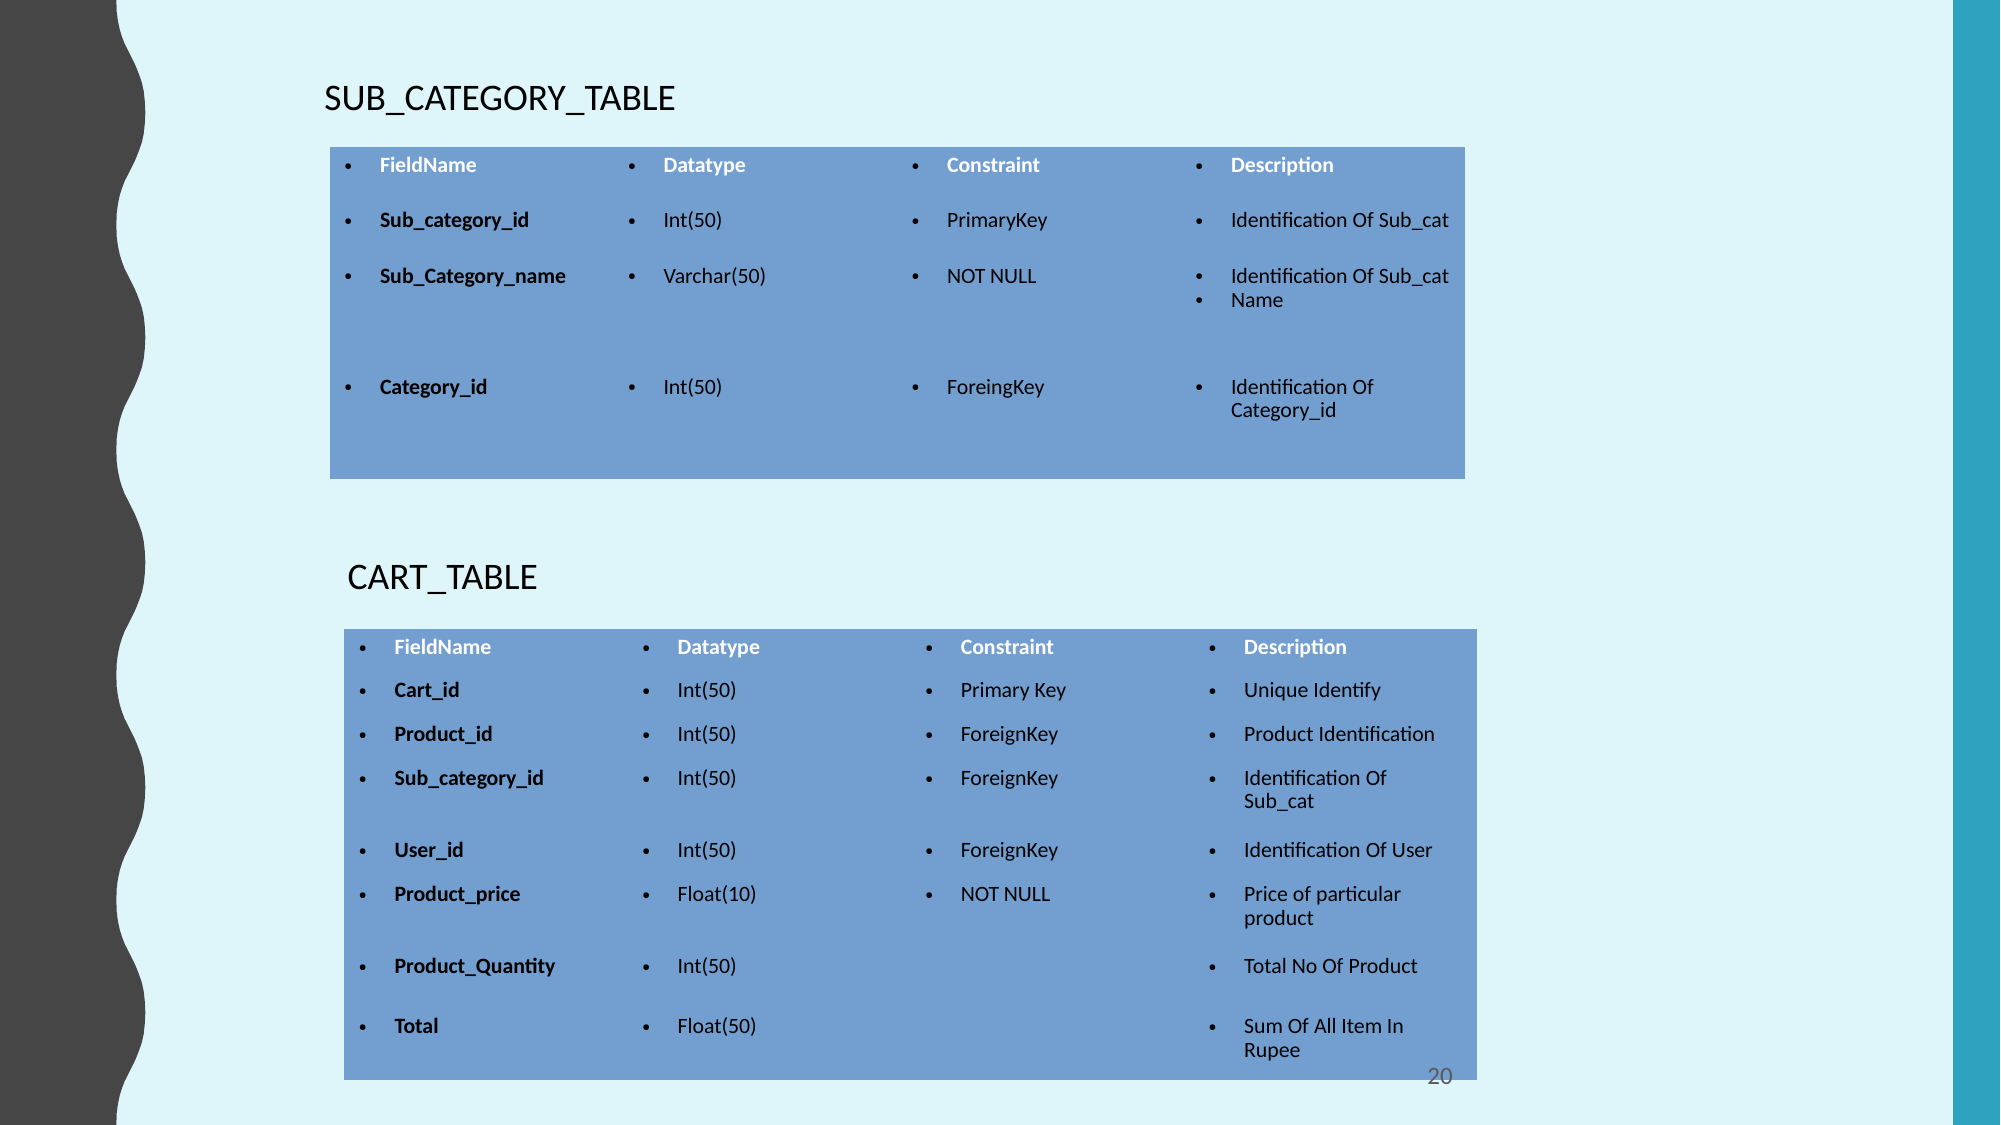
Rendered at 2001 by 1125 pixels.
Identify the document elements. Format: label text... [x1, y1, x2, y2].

table_cell ForeignKey [911, 716, 1194, 759]
table_cell Total No Of Product [1194, 948, 1477, 1008]
table_header Constraint [911, 629, 1194, 672]
table_header FieldName [330, 147, 613, 202]
table_cell Product_Quantity [344, 948, 627, 1008]
table_cell ForeignKey [911, 832, 1194, 876]
table_cell Sub_category_id [330, 202, 613, 257]
table_header Description [1194, 629, 1477, 672]
table_cell Int(50) [613, 368, 897, 479]
table_cell Identification Of Sub_cat [1181, 202, 1465, 257]
table_cell [911, 948, 1194, 1008]
table_cell NOT NULL [911, 876, 1194, 948]
table_cell Int(50) [613, 202, 897, 257]
table_cell Int(50) [627, 759, 911, 832]
table_cell Float(10) [627, 876, 911, 948]
table_header Description [1181, 147, 1465, 202]
table_cell Price of particular product [1194, 876, 1477, 948]
table_cell Product_price [344, 876, 627, 948]
table_cell Total [344, 1008, 627, 1080]
table_cell Int(50) [627, 716, 911, 759]
text_box 20 [1412, 1045, 1876, 1103]
table_cell Cart_id [344, 672, 627, 716]
table_cell Sub_Category_name [330, 257, 613, 368]
table_cell Float(50) [627, 1008, 911, 1080]
table_cell Sum Of All Item In Rupee [1194, 1008, 1477, 1080]
table_cell ForeignKey [911, 759, 1194, 832]
table_cell Product_id [344, 716, 627, 759]
table_header Datatype [613, 147, 897, 202]
text_box SUB_CATEGORY_TABLE [309, 65, 692, 126]
table_cell User_id [344, 832, 627, 876]
table_cell Int(50) [627, 672, 911, 716]
table_cell NOT NULL [897, 257, 1181, 368]
table_cell Int(50) [627, 832, 911, 876]
table_cell Unique Identify [1194, 672, 1477, 716]
table_cell Primary Key [911, 672, 1194, 716]
table_header Constraint [897, 147, 1181, 202]
table_header FieldName [344, 629, 627, 672]
table_cell ForeingKey [897, 368, 1181, 479]
table_cell [911, 1008, 1194, 1080]
table_cell Product Identification [1194, 716, 1477, 759]
table_header Datatype [627, 629, 911, 672]
table_cell Int(50) [627, 948, 911, 1008]
table_cell Category_id [330, 368, 613, 479]
table_cell Identification Of User [1194, 832, 1477, 876]
table_cell PrimaryKey [897, 202, 1181, 257]
text_box CART_TABLE [333, 545, 553, 605]
table_cell Identification Of Category_id [1181, 368, 1465, 479]
table_cell Identification Of Sub_cat Name [1181, 257, 1465, 368]
table_cell Varchar(50) [613, 257, 897, 368]
table_cell Identification Of Sub_cat [1194, 759, 1477, 832]
table_cell Sub_category_id [344, 759, 627, 832]
